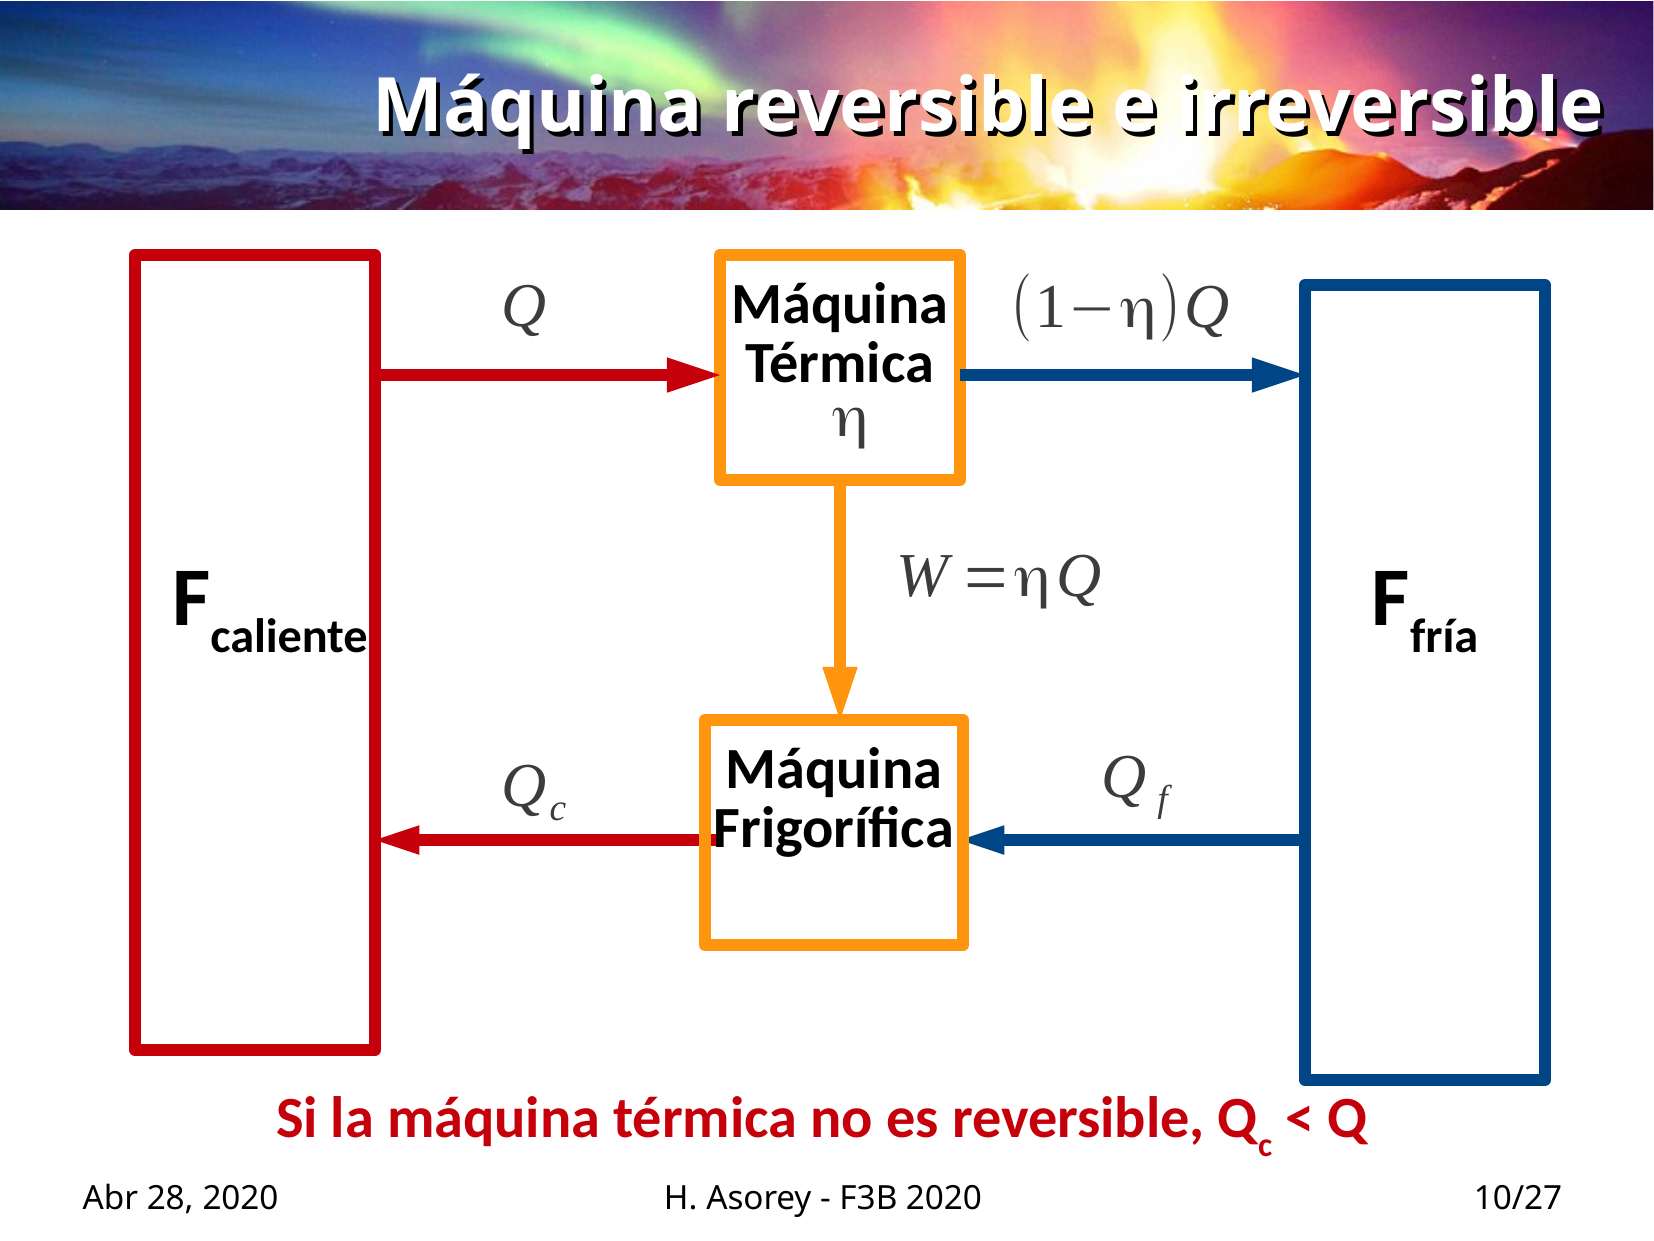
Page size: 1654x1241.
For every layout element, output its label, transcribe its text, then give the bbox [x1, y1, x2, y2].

chart [1095, 741, 1184, 820]
text_box Fcaliente [150, 555, 391, 691]
chart [495, 750, 574, 829]
text_box Máquina Frigorífica [705, 720, 964, 946]
title Máquina reversible e irreversible [45, 15, 1606, 191]
picture [0, 1, 1654, 210]
chart [825, 405, 878, 452]
text_box Ffría [1305, 555, 1546, 691]
chart [1005, 270, 1239, 345]
text_box Máquina Térmica [720, 255, 961, 481]
chart [890, 540, 1111, 612]
chart [495, 270, 555, 339]
text_box Si la máquina térmica no es reversible, Qc < Q [233, 1093, 1411, 1201]
